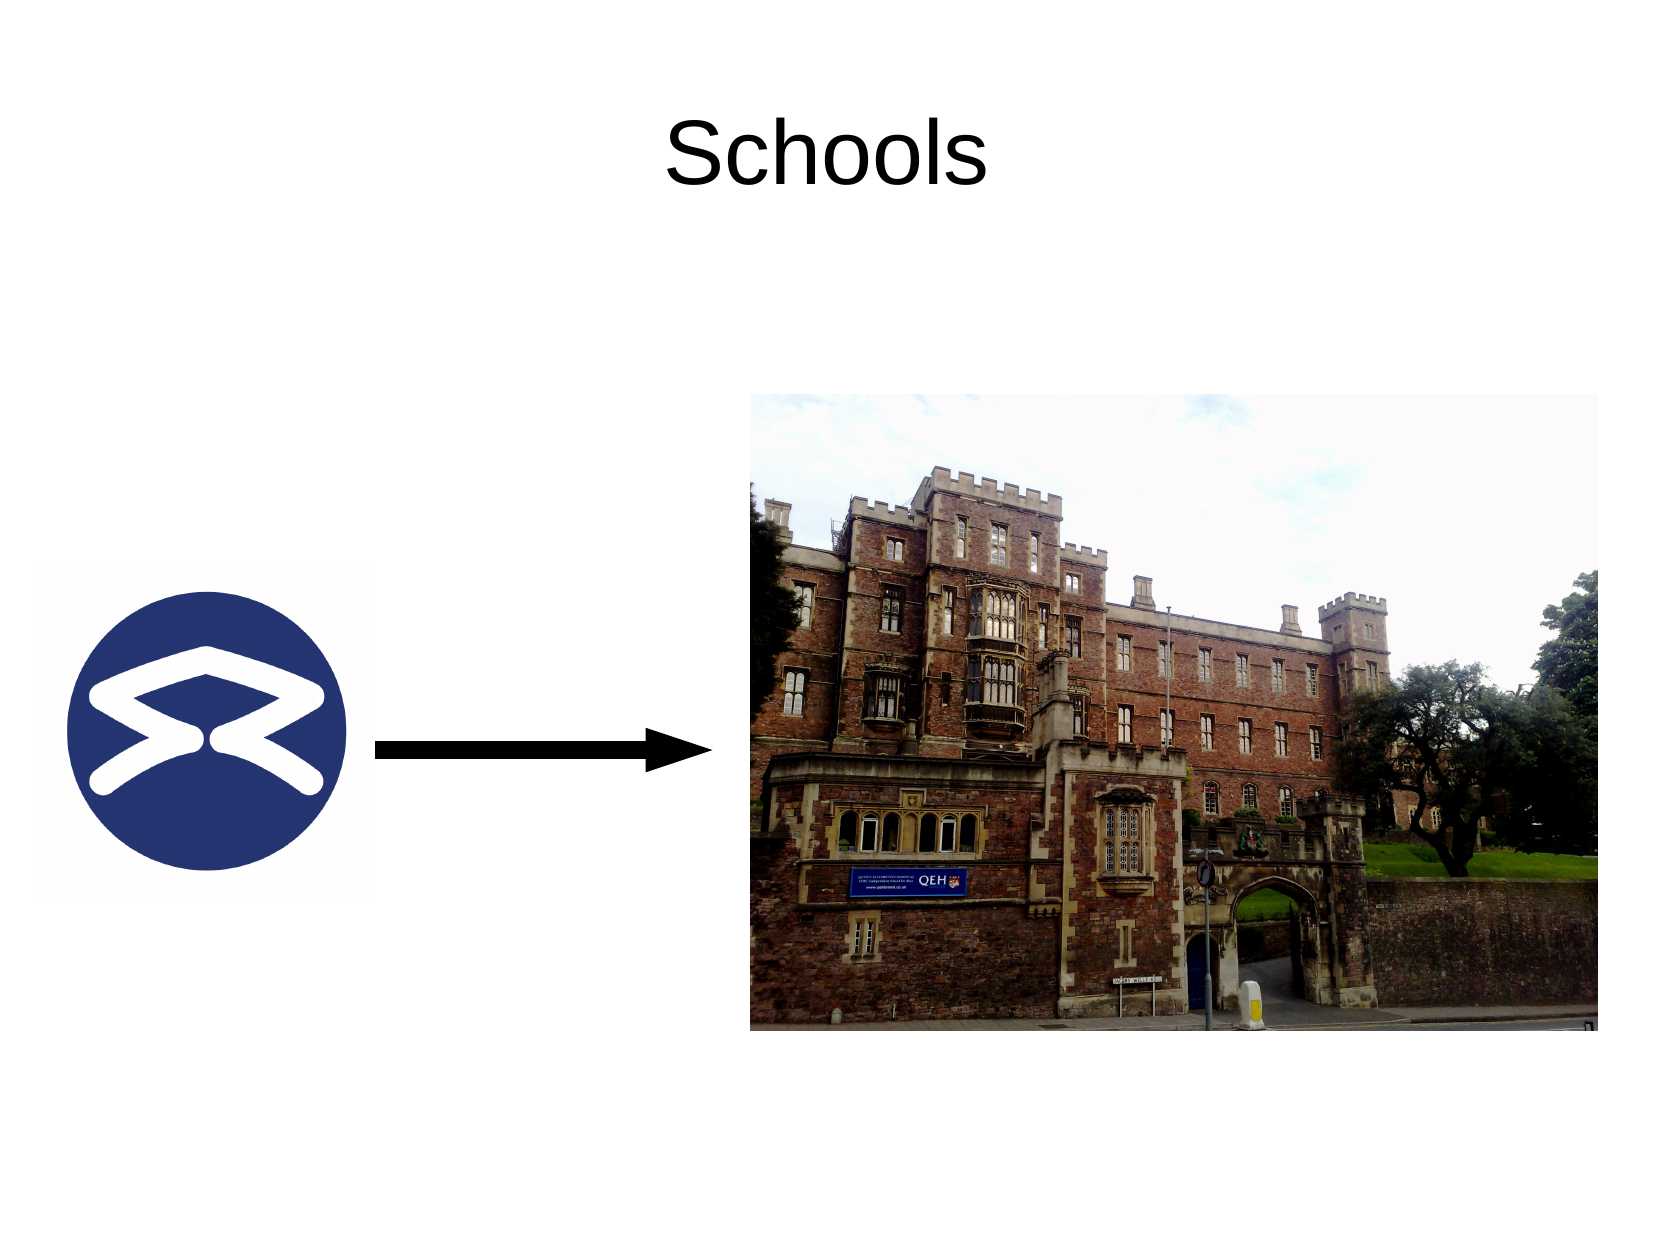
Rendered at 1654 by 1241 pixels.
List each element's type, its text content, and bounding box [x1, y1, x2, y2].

picture [750, 394, 1598, 1031]
title Schools [82, 56, 1571, 250]
picture [37, 562, 376, 901]
